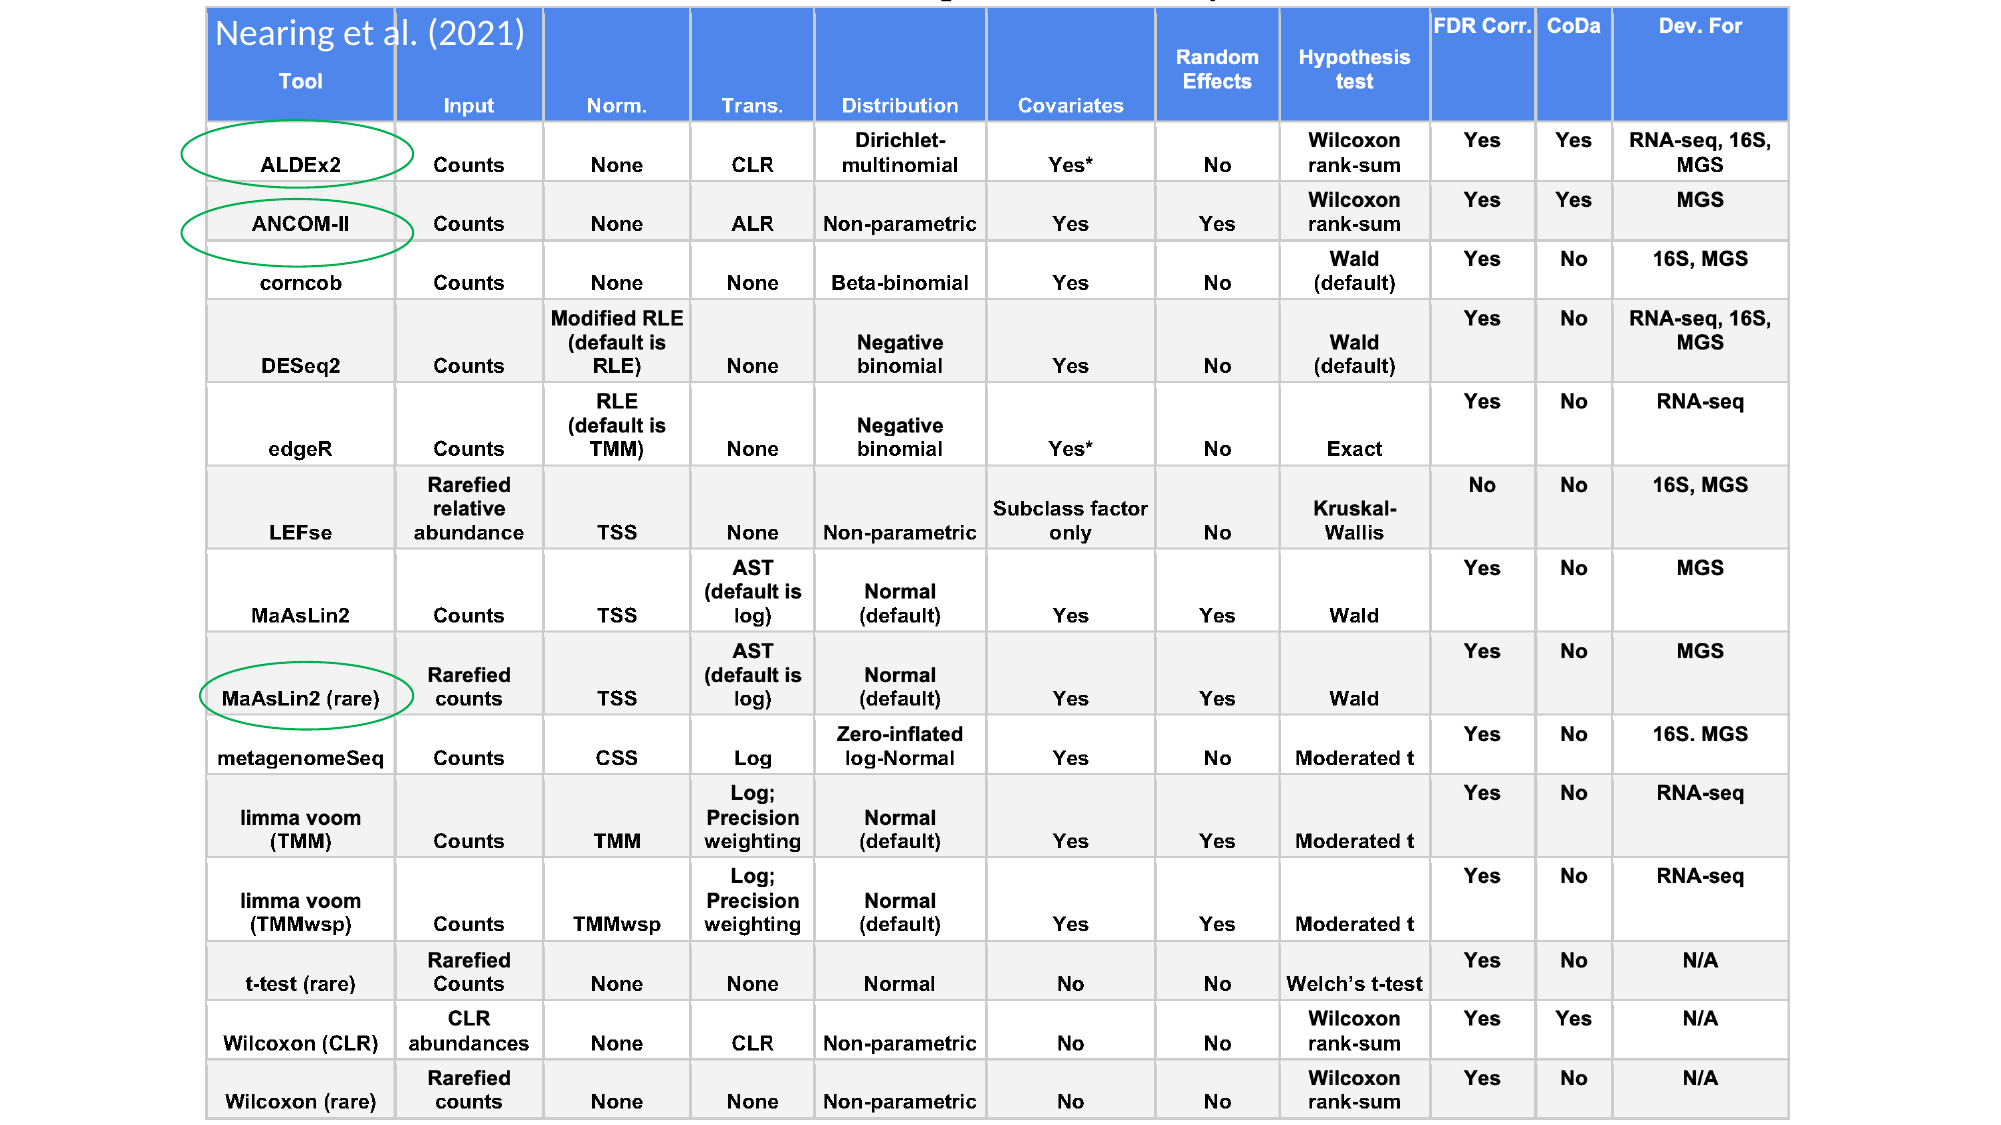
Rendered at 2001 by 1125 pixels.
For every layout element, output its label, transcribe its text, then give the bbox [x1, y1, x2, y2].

picture [200, 0, 1800, 1125]
picture [200, 122, 412, 186]
text_box Nearing et al. (2021) [200, 0, 546, 61]
picture [202, 663, 412, 728]
picture [200, 201, 412, 265]
